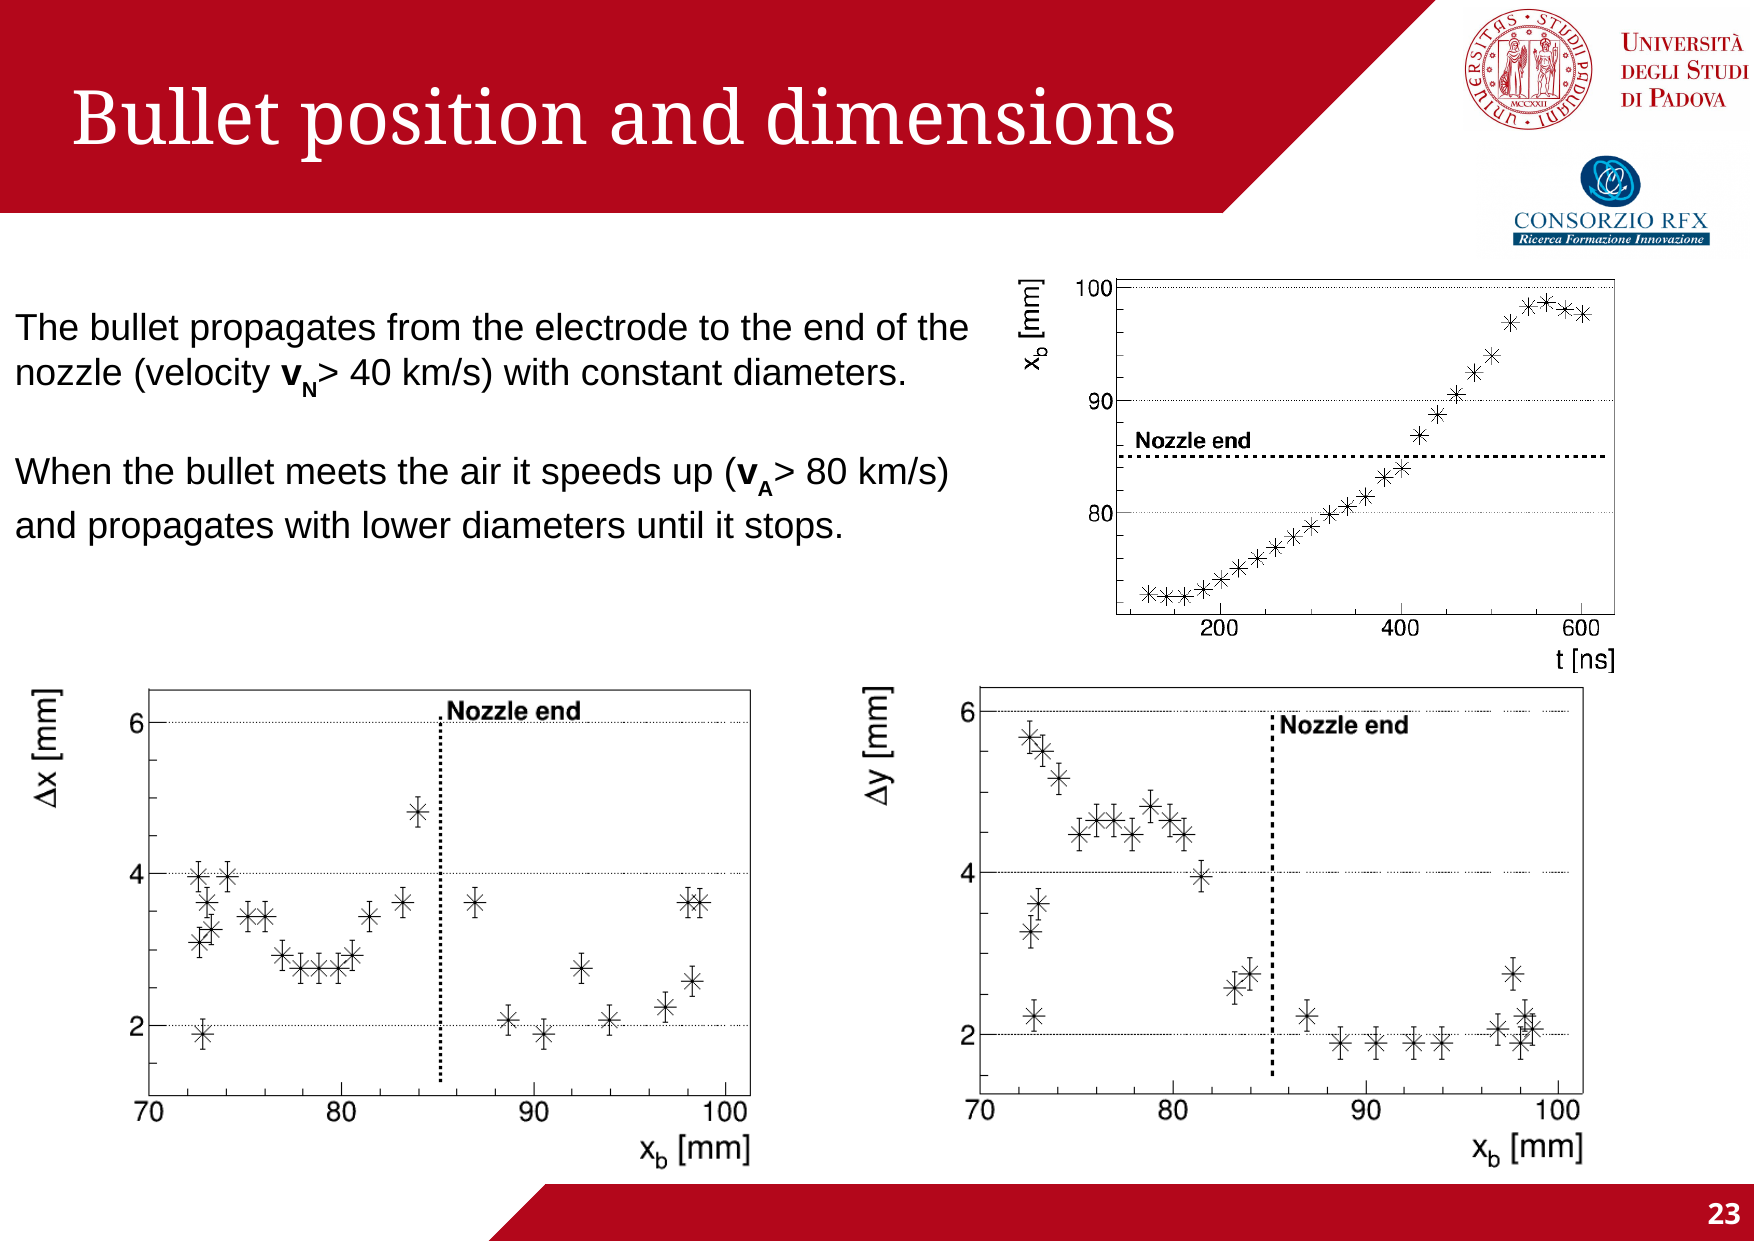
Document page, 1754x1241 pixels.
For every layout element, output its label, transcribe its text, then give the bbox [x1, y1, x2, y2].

picture [1476, 140, 1750, 259]
text_box The bullet propagates from the electrode to the end of the nozzle (velocity vN> 40 km/s) with constant diameters. When the bullet meets the air it speeds up (vA> 80 km/s) and propagates with lower diameters until it stops. [0, 295, 994, 591]
picture [1463, 7, 1750, 131]
title Bullet position and dimensions [10, 0, 1241, 244]
picture [862, 265, 1639, 1182]
picture [29, 668, 780, 1176]
